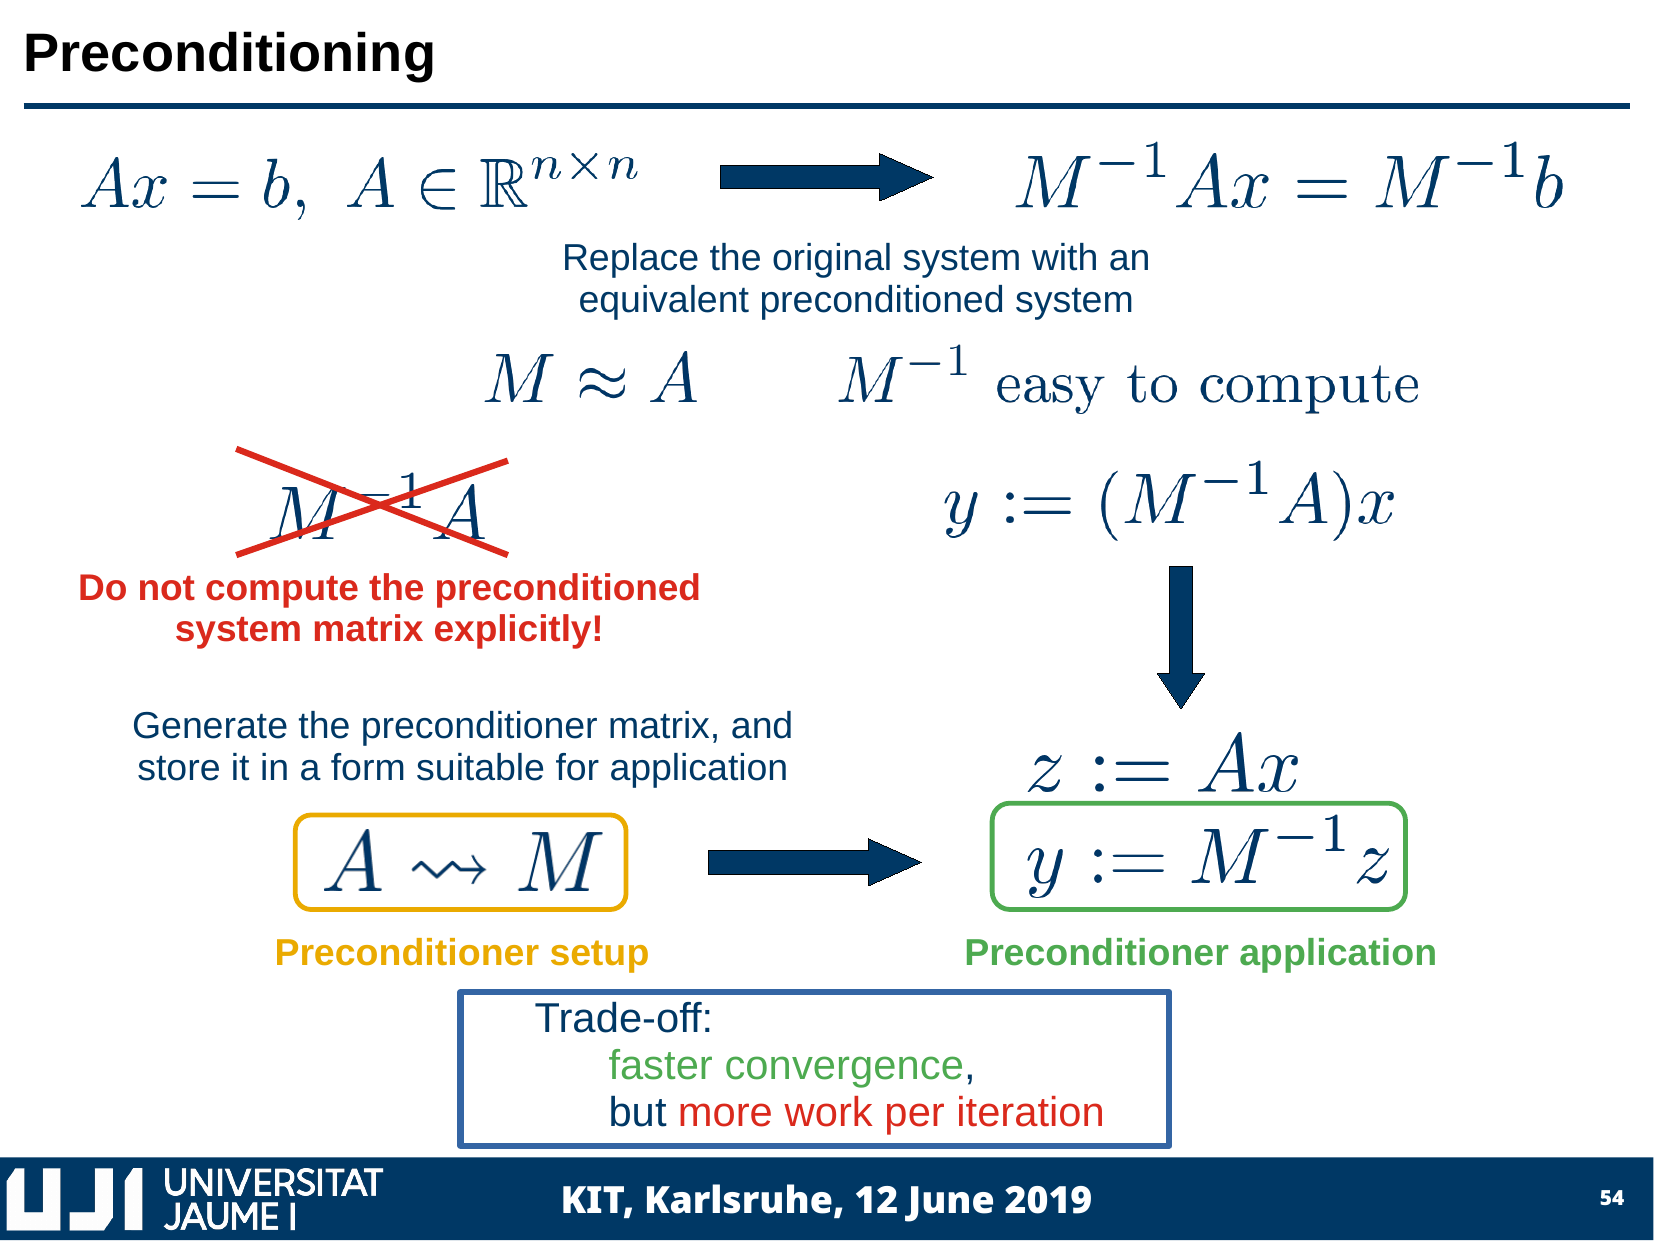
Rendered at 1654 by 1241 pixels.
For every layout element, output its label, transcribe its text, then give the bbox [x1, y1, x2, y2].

text_box [1157, 566, 1205, 709]
picture [295, 509, 455, 539]
picture [1015, 141, 1563, 208]
picture [1027, 814, 1389, 898]
picture [307, 472, 462, 501]
picture [324, 829, 603, 891]
text_box [720, 153, 934, 201]
picture [1027, 732, 1298, 792]
text_box Generate the preconditioner matrix, and store it in a form suitable for application [117, 696, 838, 796]
text_box Do not compute the preconditioned system matrix explicitly! [0, 566, 733, 650]
picture [838, 344, 1418, 414]
picture [0, 1158, 390, 1241]
text_box Trade-off: faster convergence, but more work per iteration [460, 992, 1170, 1146]
picture [391, 473, 485, 539]
picture [81, 153, 638, 220]
list Replace the original system with an equivalent preconditioned system [437, 236, 1205, 343]
picture [269, 472, 368, 539]
picture [944, 460, 1394, 541]
text_box [708, 838, 922, 886]
text_box Preconditioner setup [259, 923, 665, 981]
picture [484, 351, 697, 402]
text_box Preconditioner application [949, 923, 1453, 981]
title Preconditioning [23, 0, 1630, 107]
